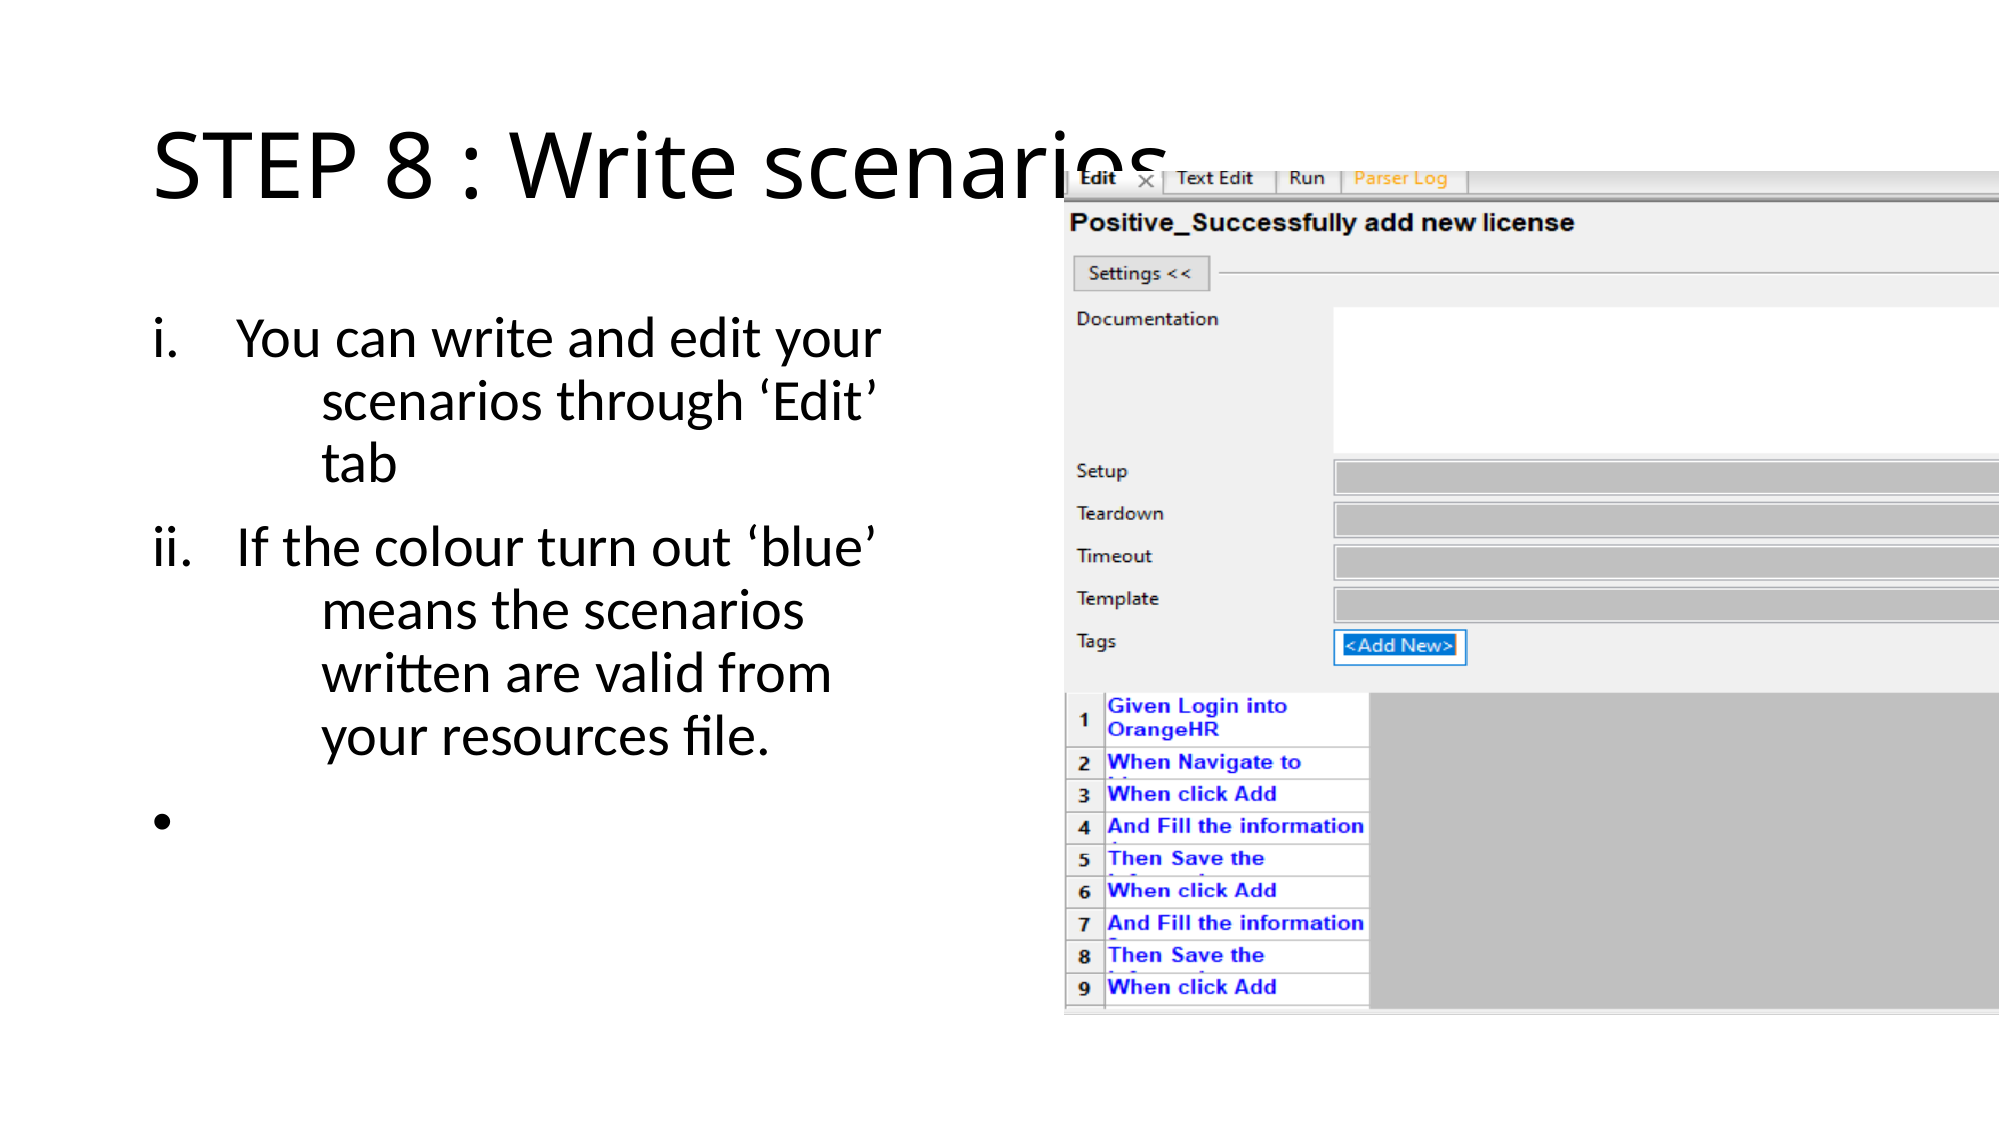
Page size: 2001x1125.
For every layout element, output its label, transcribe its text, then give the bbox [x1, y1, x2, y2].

picture [1064, 171, 1999, 1015]
title STEP 8 : Write scenarios [137, 59, 1863, 278]
list You can write and edit your scenarios through ‘Edit’ tab If the colour turn out ‘blue’ means the scenarios written are valid from your resources file. [137, 299, 910, 1014]
